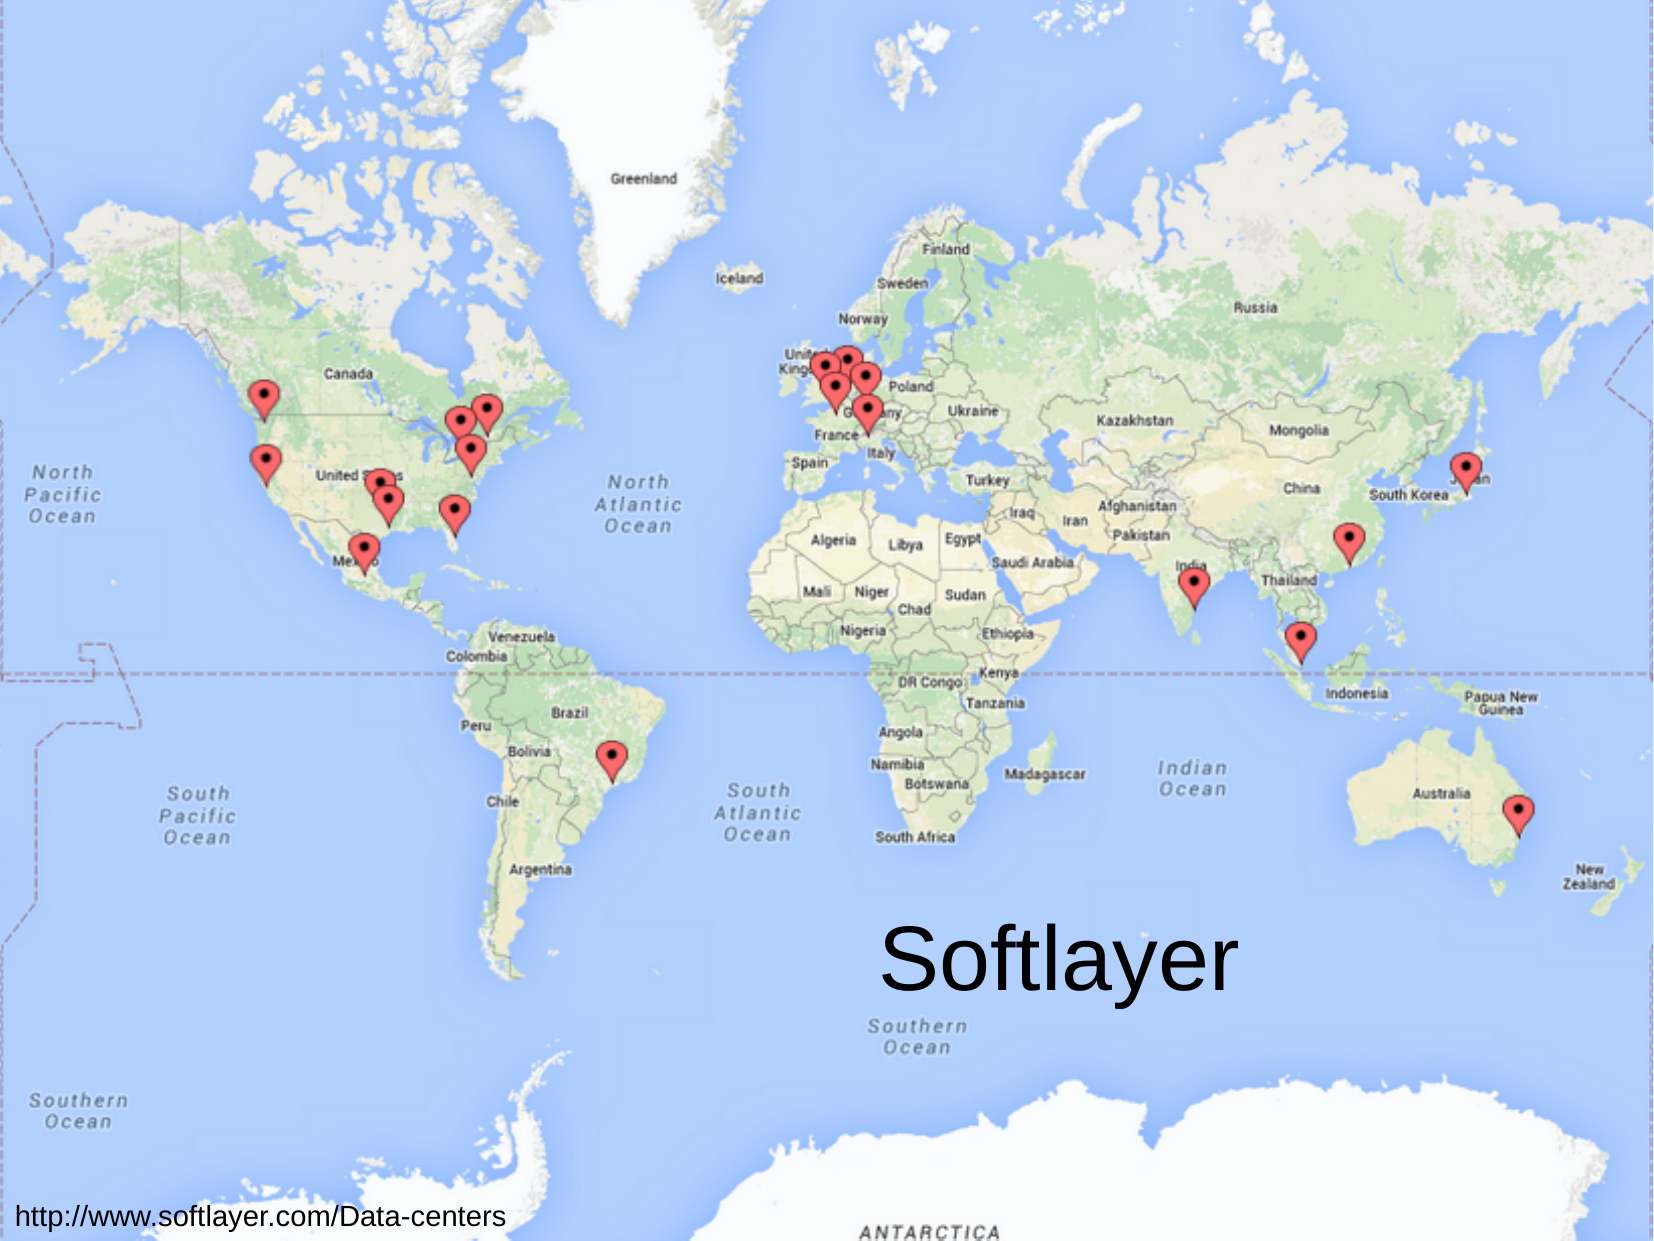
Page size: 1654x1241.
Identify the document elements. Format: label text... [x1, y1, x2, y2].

picture [0, 0, 1654, 1241]
title Softlayer [315, 855, 1654, 1063]
title http://www.softlayer.com/Data-centers [0, 1112, 1006, 1241]
